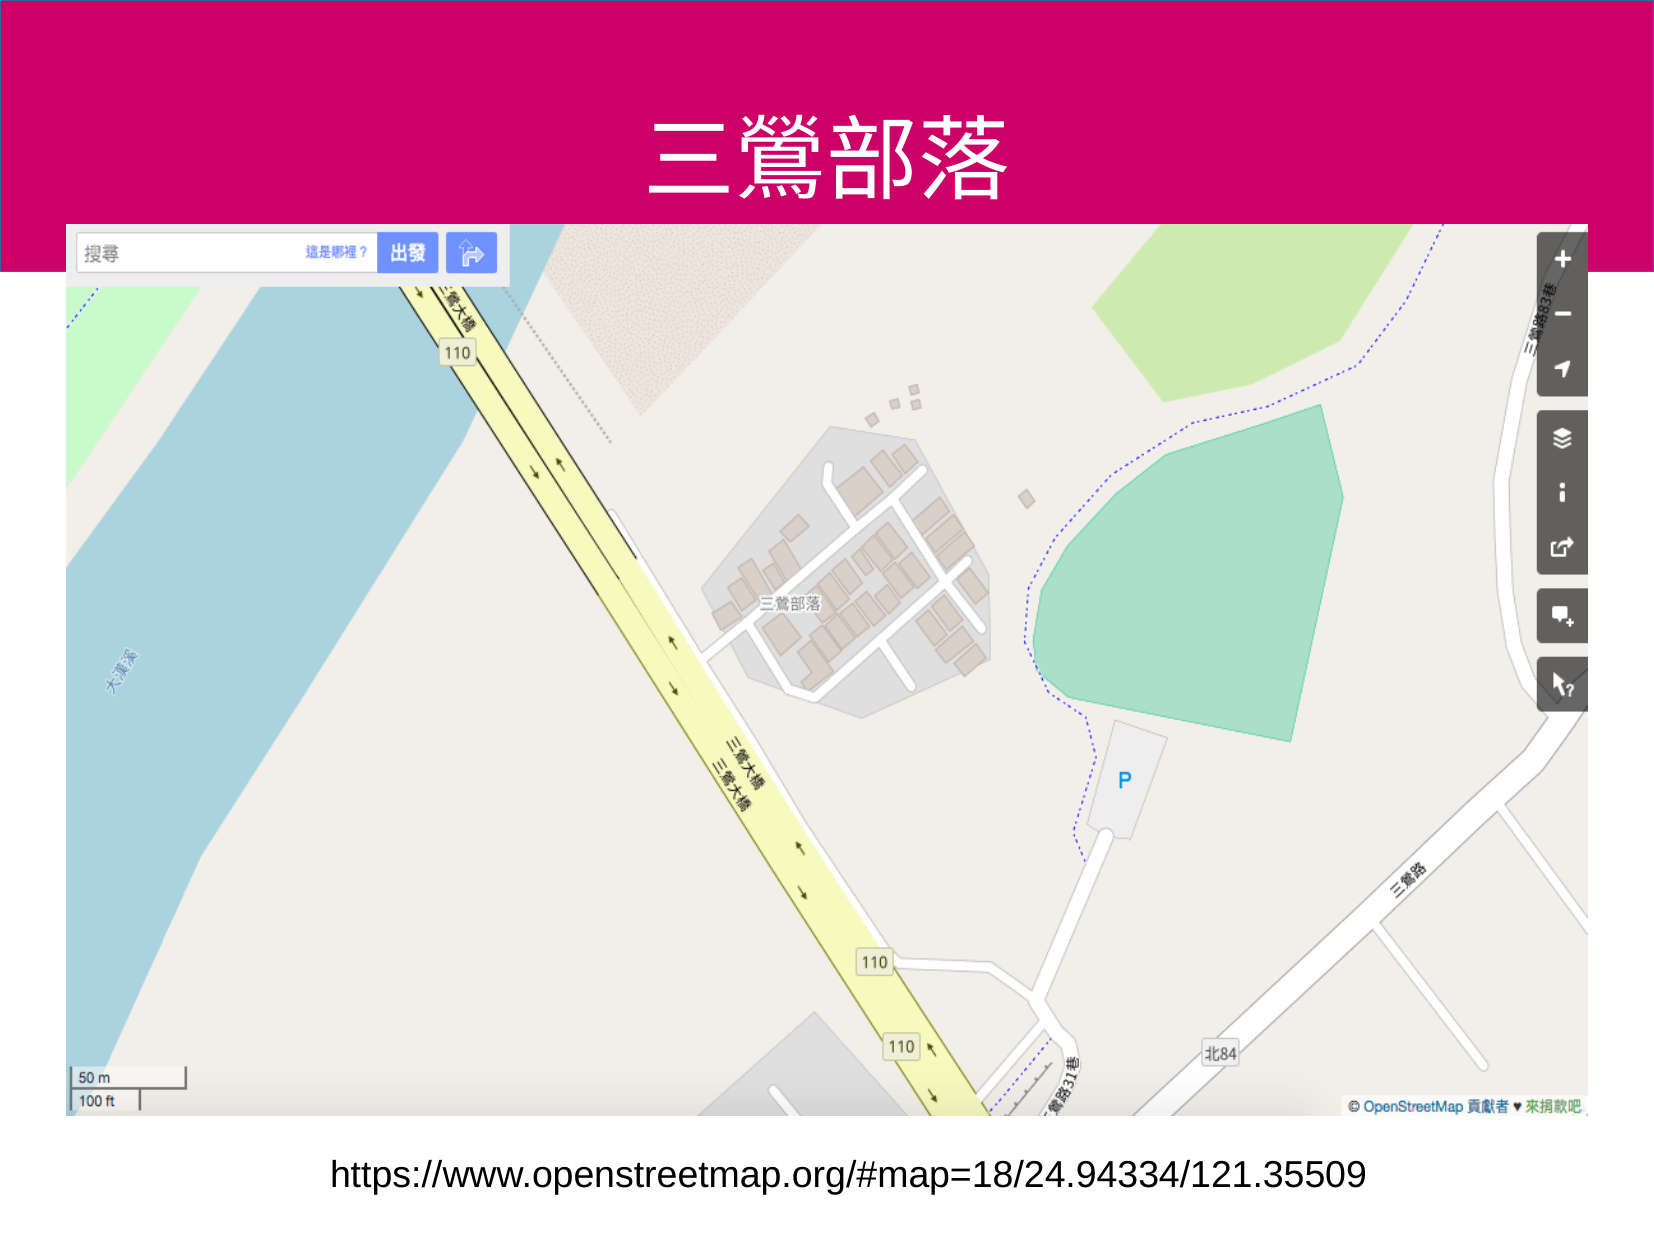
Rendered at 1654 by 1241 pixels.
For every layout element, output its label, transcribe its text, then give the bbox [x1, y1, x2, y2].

picture [66, 224, 1588, 1116]
text_box https://www.openstreetmap.org/#map=18/24.94334/121.35509 [315, 1145, 1382, 1203]
title 三鶯部落 [82, 49, 1571, 224]
